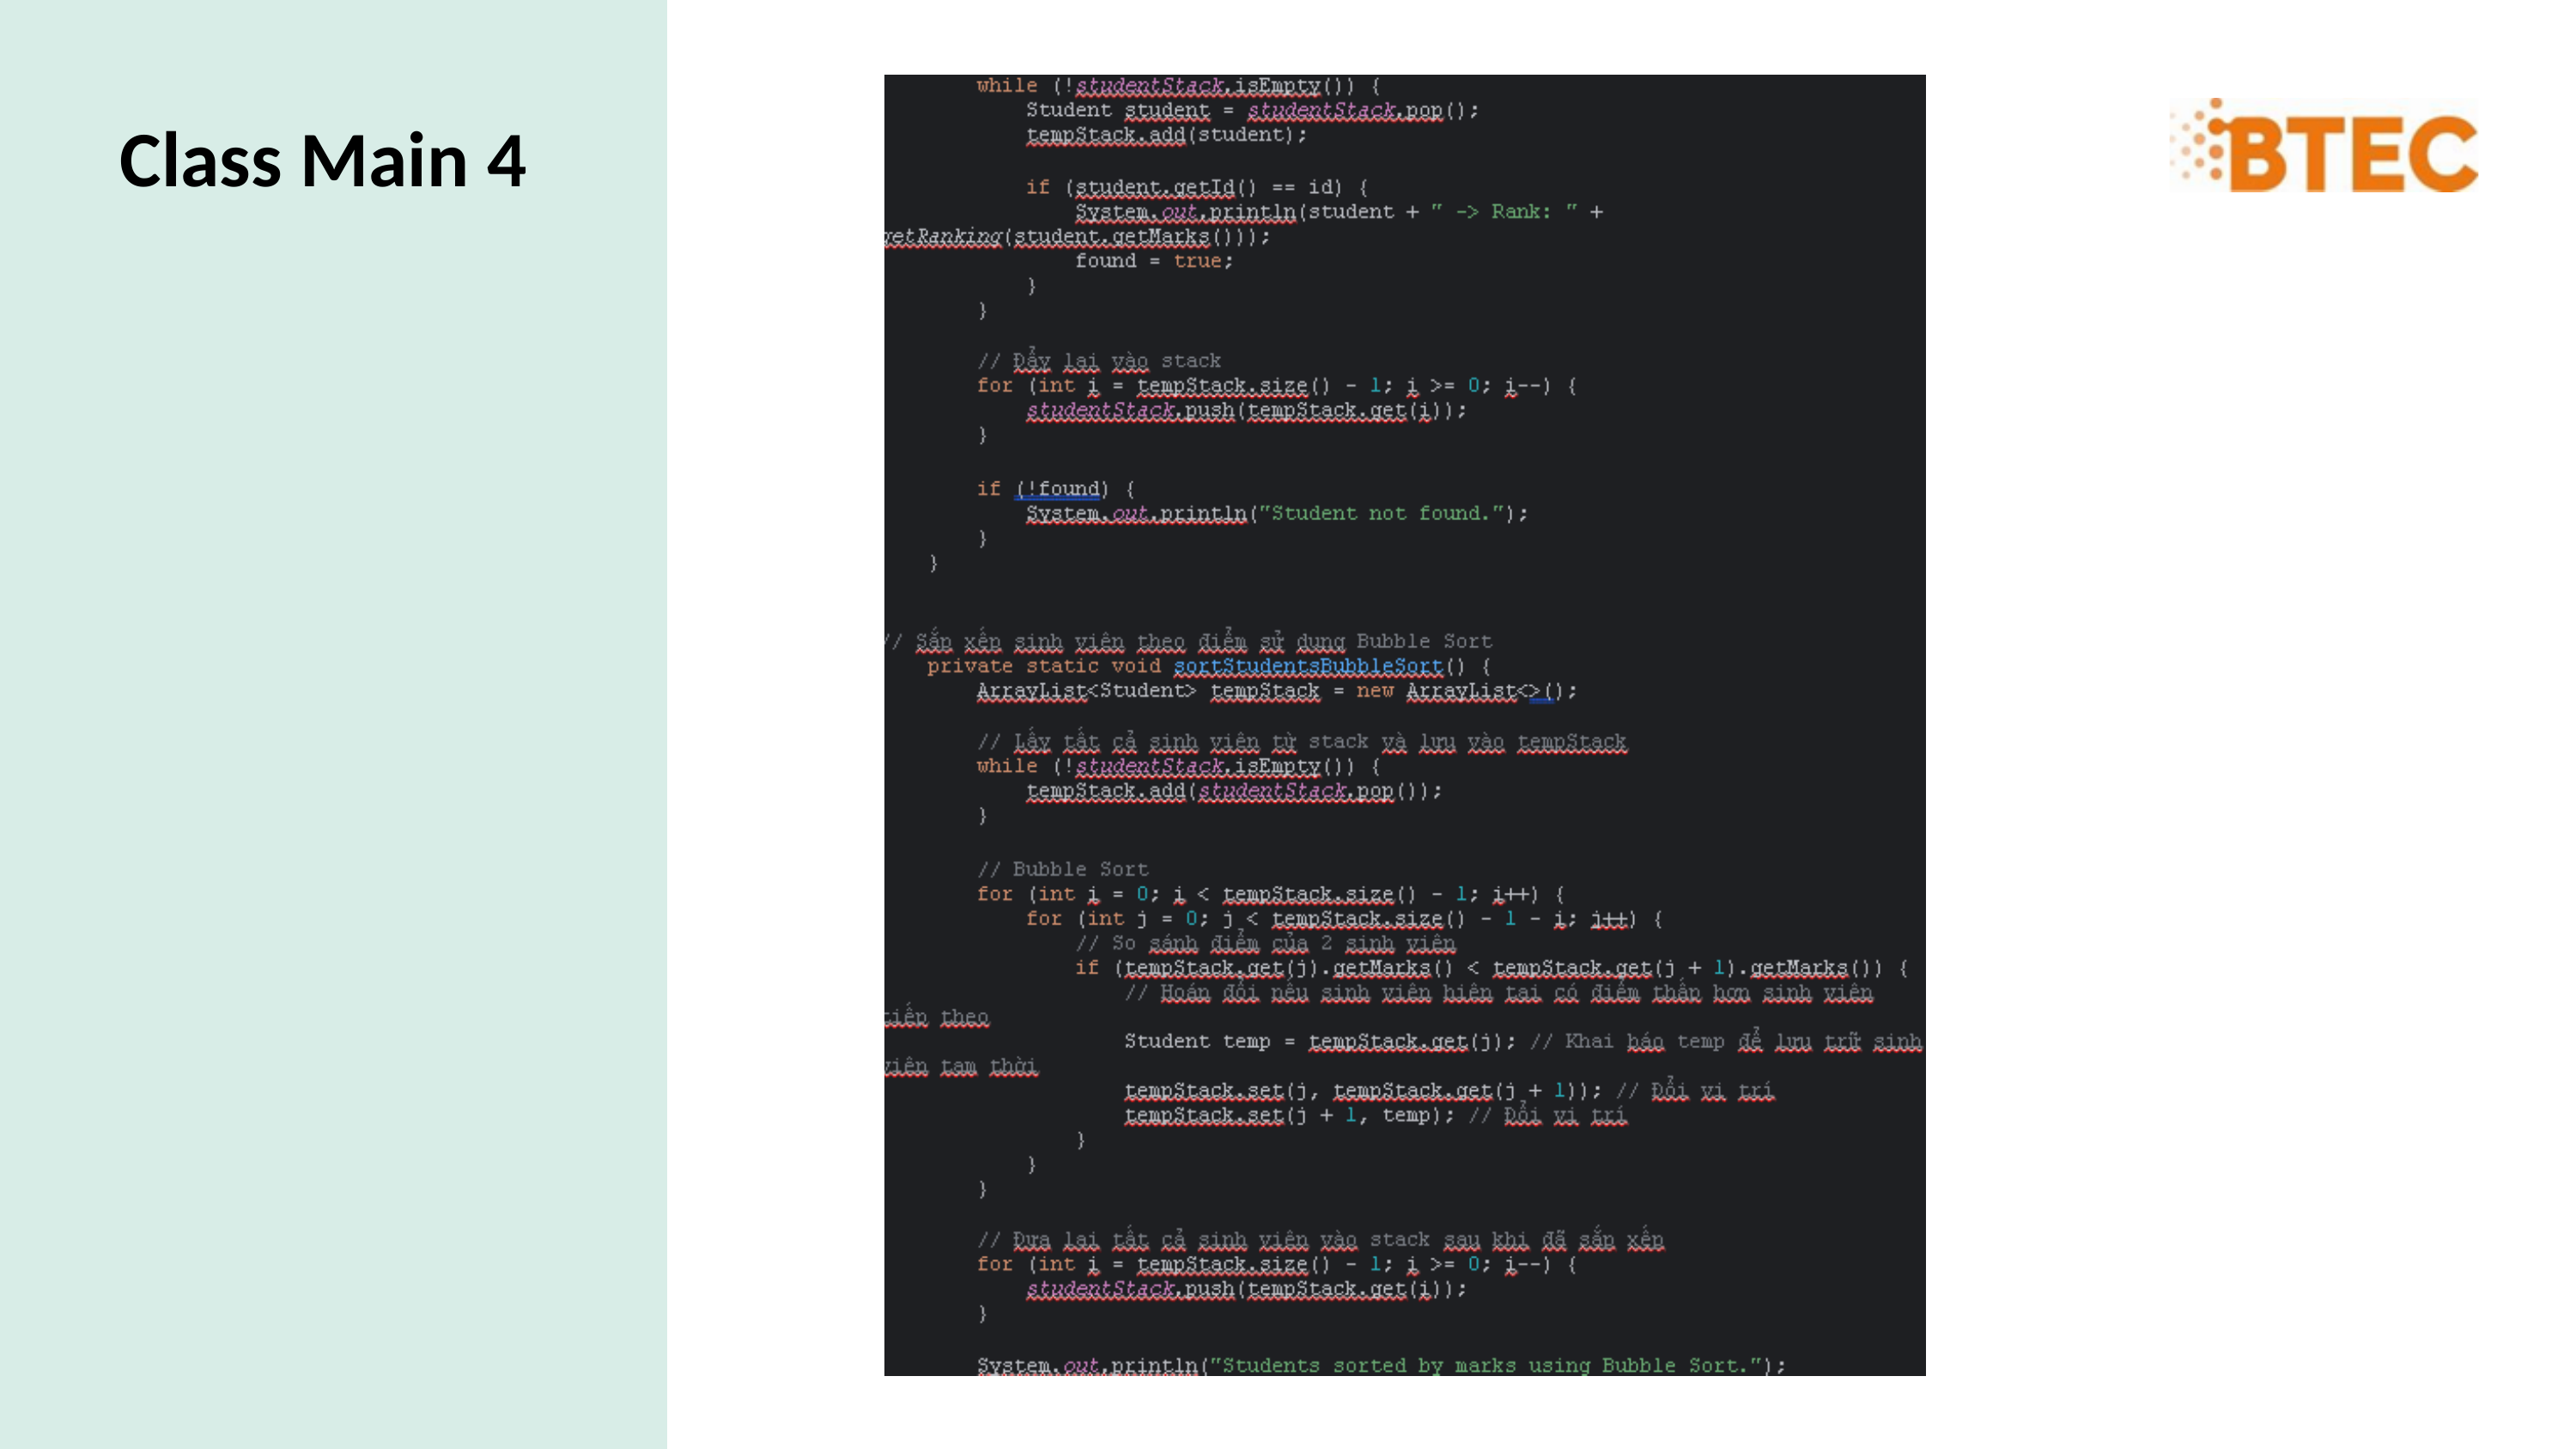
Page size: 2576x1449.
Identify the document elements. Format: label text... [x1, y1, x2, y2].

text_box [2169, 98, 2479, 192]
picture [884, 75, 1926, 1376]
text_box Class Main 4 [119, 71, 966, 192]
text_box [0, 0, 667, 1449]
